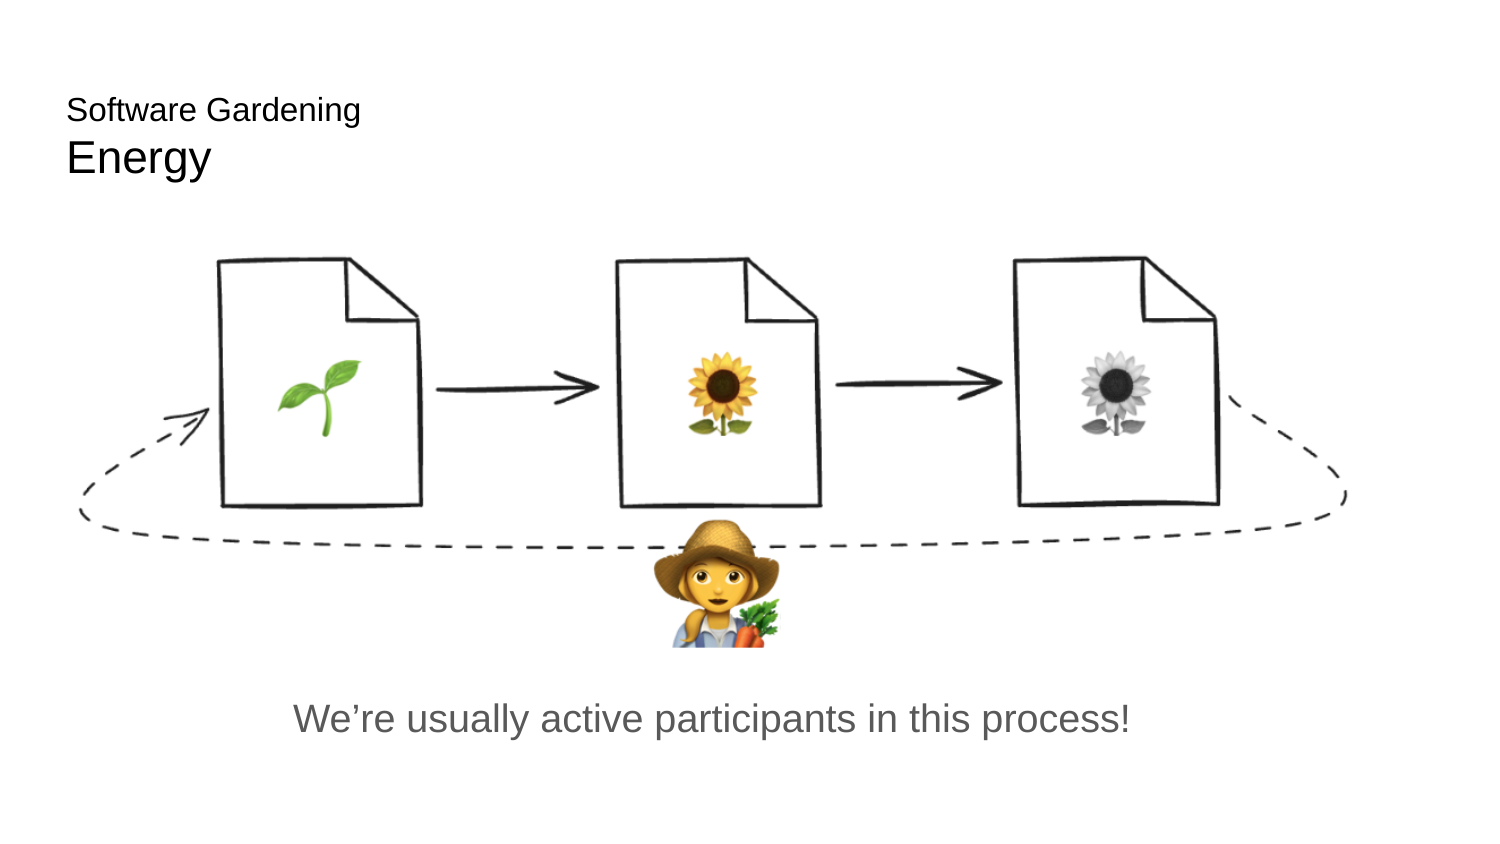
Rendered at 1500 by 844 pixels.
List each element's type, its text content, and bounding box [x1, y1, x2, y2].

text_box Software Gardening Energy [51, 72, 1449, 199]
list We’re usually active participants in this process! [125, 681, 1300, 745]
picture [53, 223, 1372, 667]
